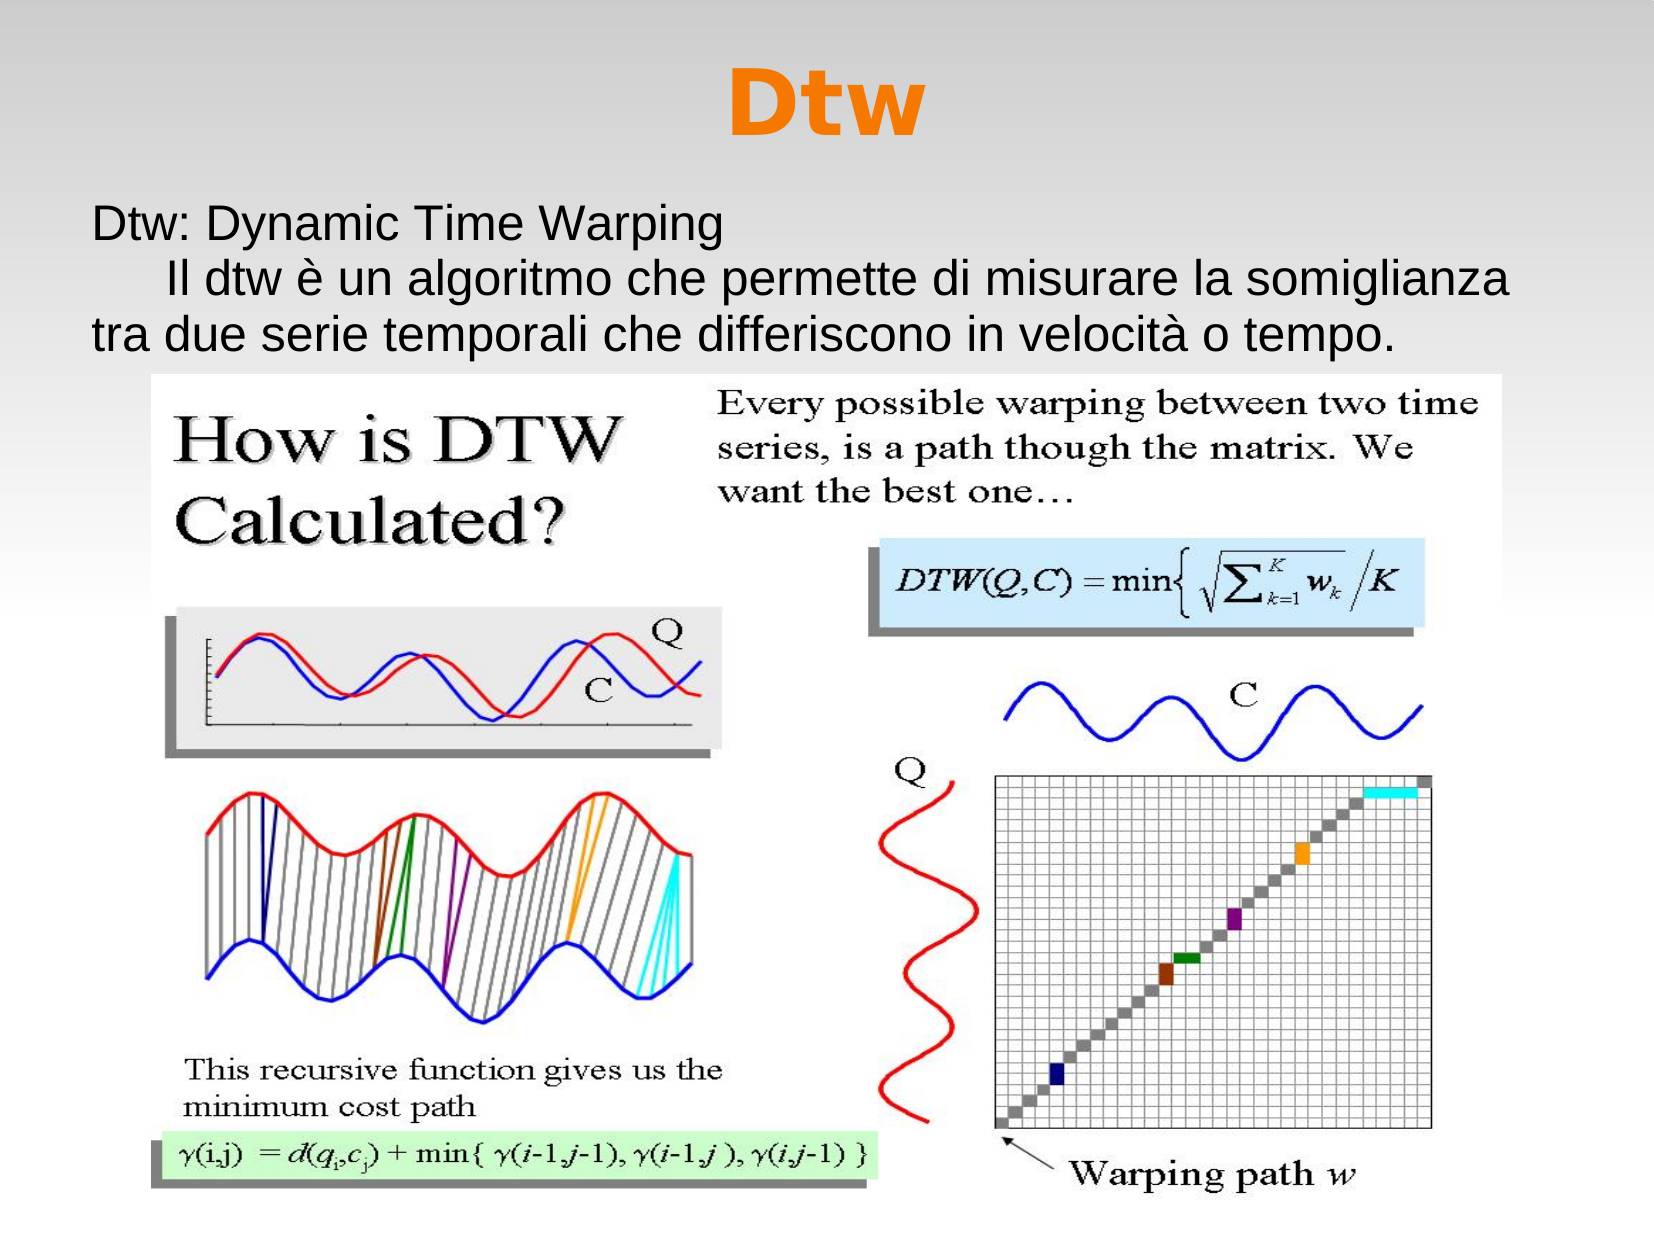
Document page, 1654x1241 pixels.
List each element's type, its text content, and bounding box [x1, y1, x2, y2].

picture [151, 374, 1502, 1201]
text_box Dtw: Dynamic Time Warping Il dtw è un algoritmo che permette di misurare la somiglianza tra due serie temporali che differiscono in velocità o tempo. [76, 187, 1577, 376]
title Dtw [82, 7, 1571, 187]
